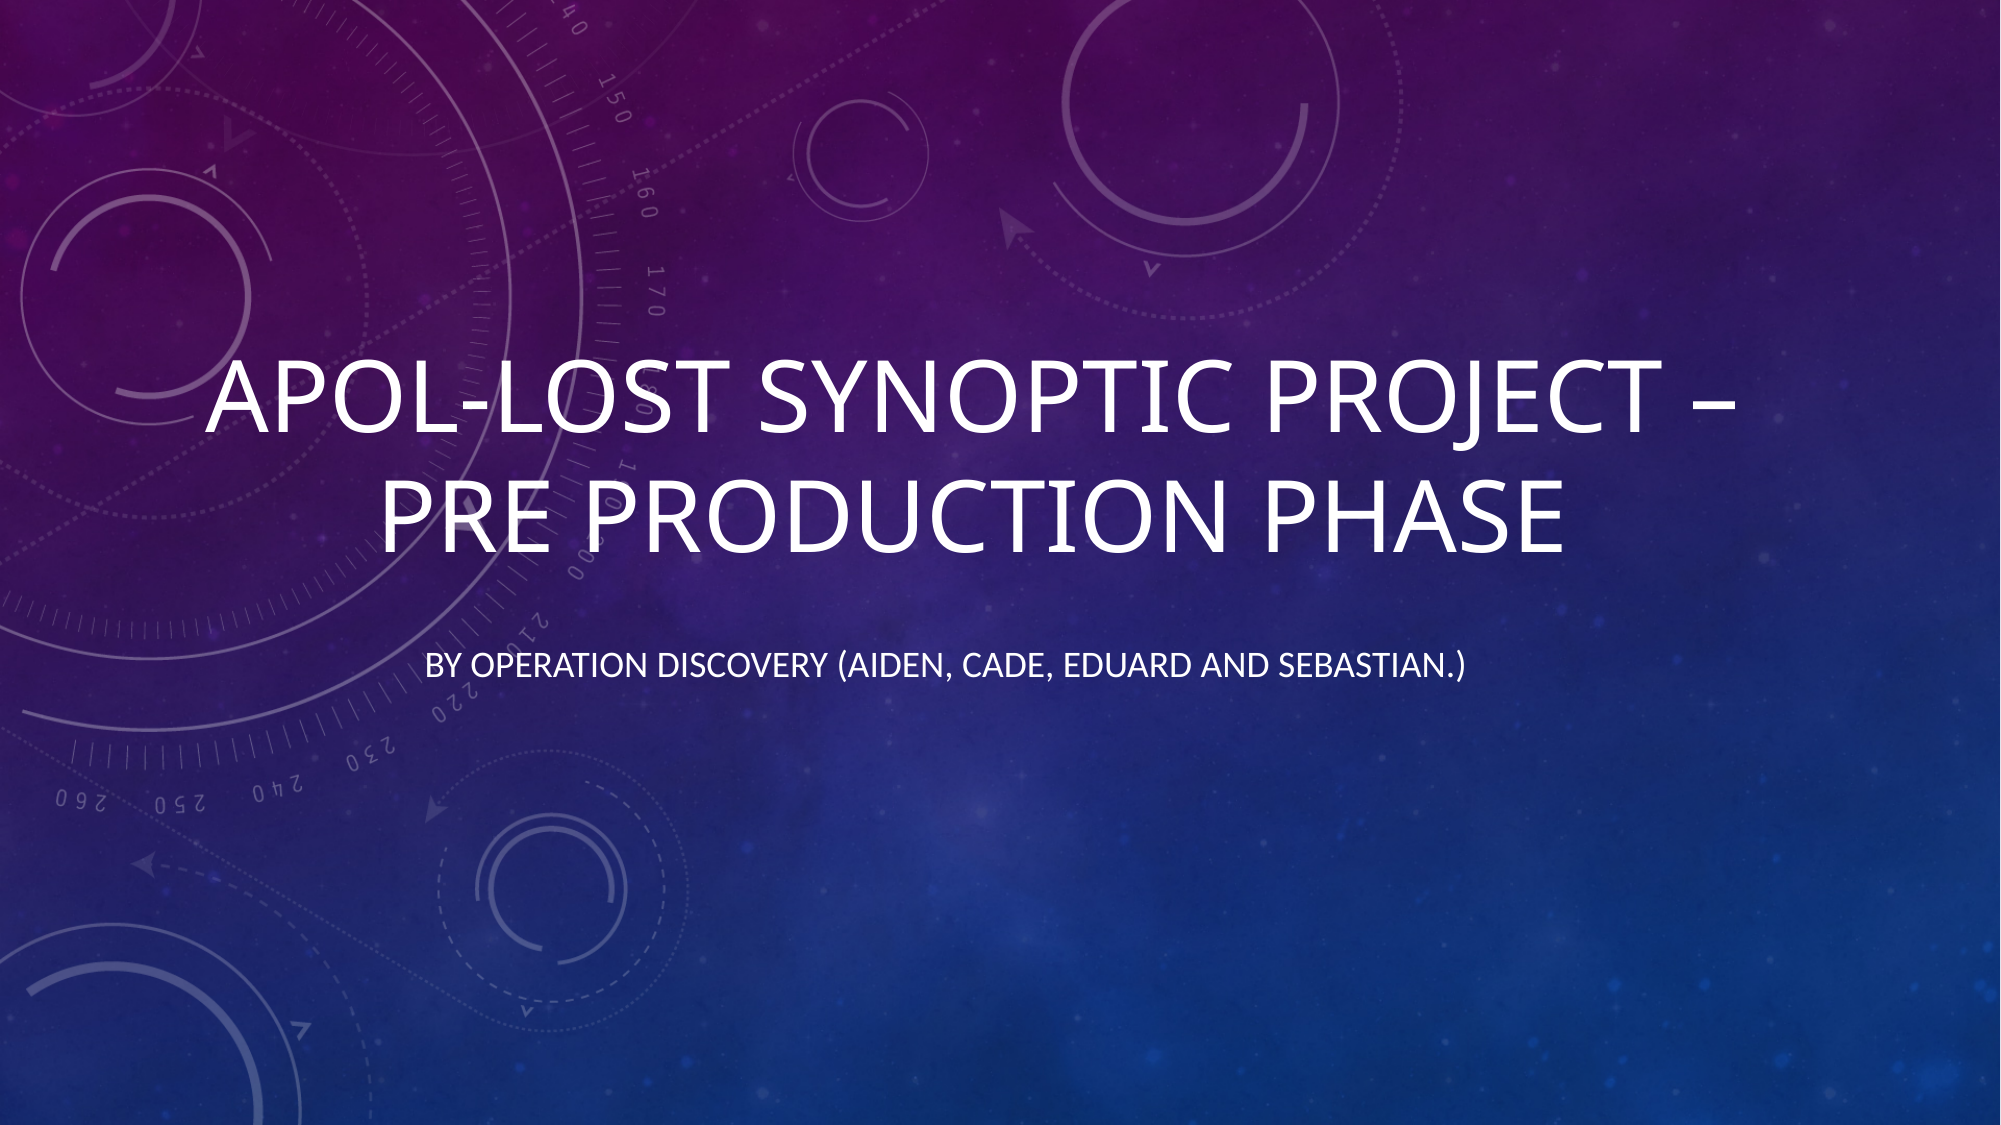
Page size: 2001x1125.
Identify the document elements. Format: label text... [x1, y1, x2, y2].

title Apol-lost Synoptic Project – Pre Production phase [91, 317, 1855, 580]
subtitle By operation discovery (Aiden, Cade, Eduard and Sebastian.) [409, 632, 1591, 863]
